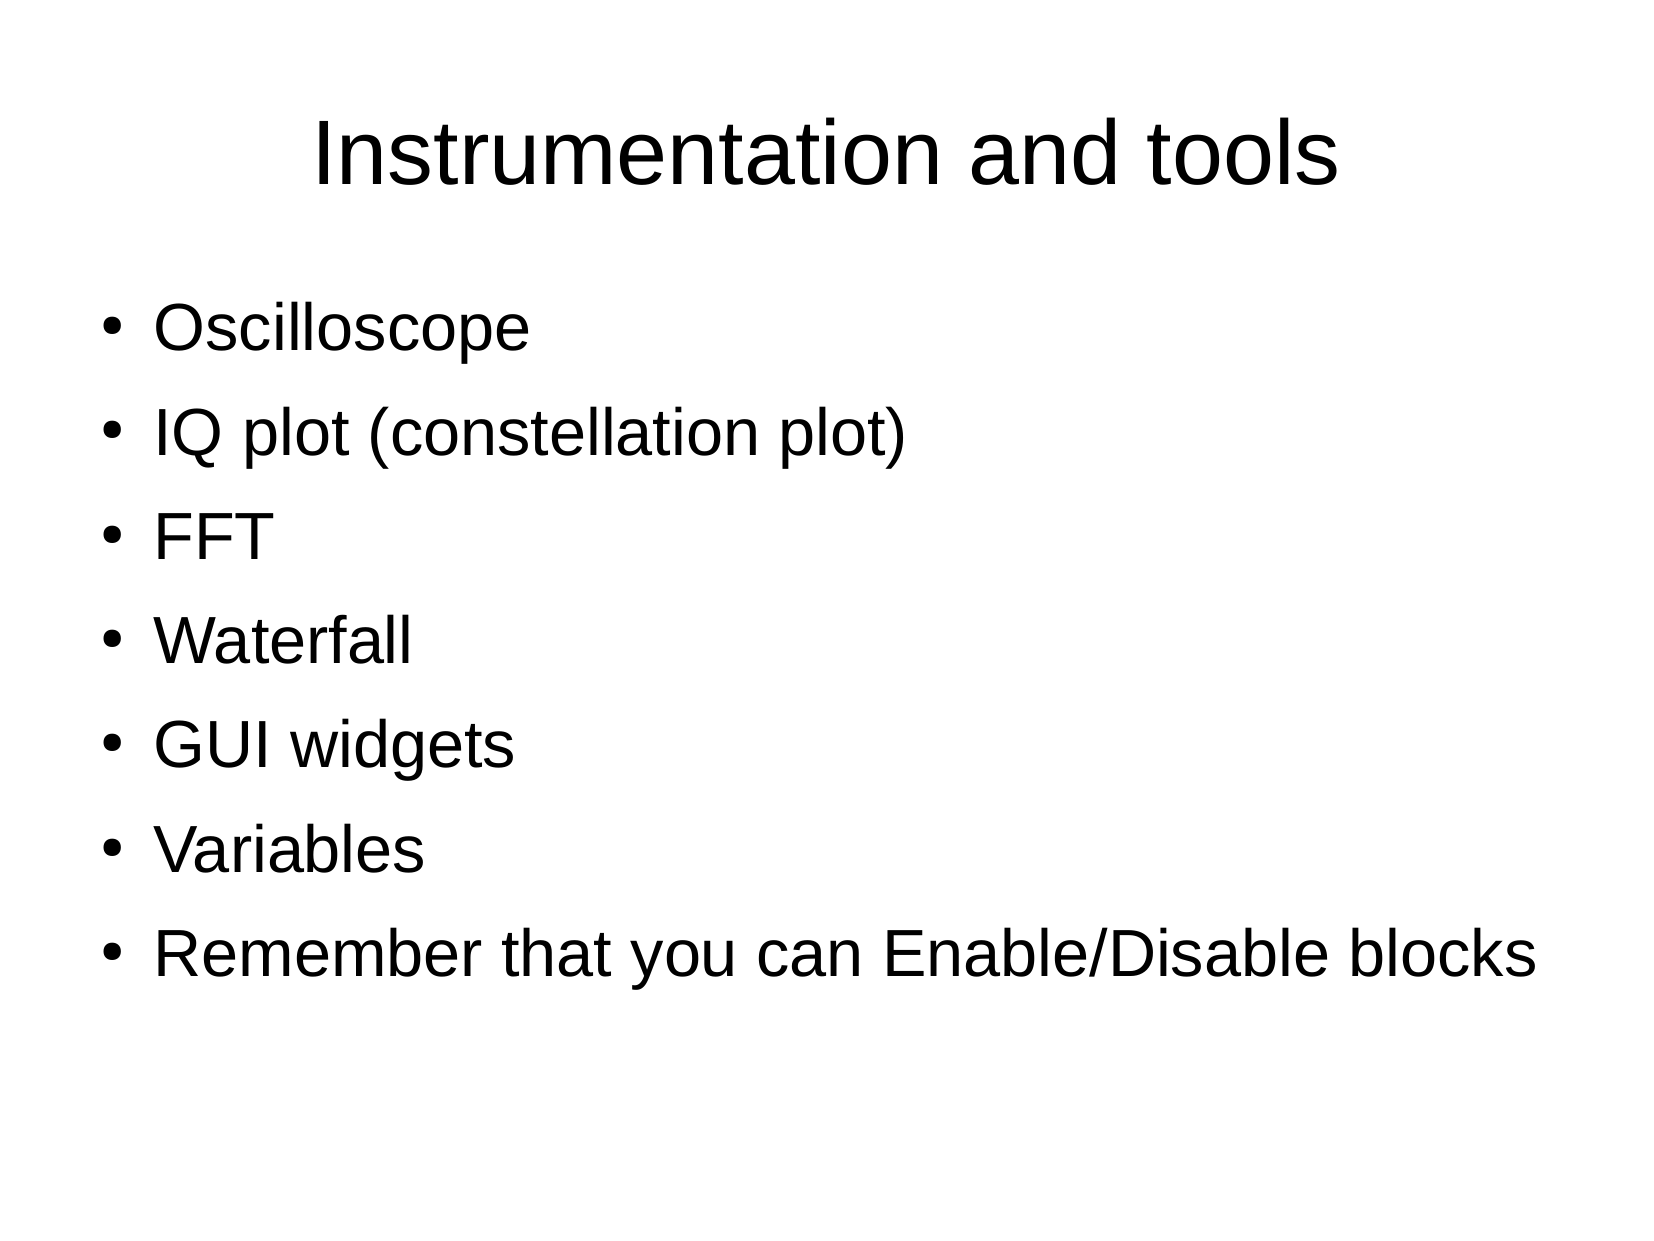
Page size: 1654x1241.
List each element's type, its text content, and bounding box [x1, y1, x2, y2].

title Instrumentation and tools [82, 49, 1571, 257]
list Oscilloscope IQ plot (constellation plot) FFT Waterfall GUI widgets Variables Remember that you can Enable/Disable blocks [82, 290, 1571, 1010]
